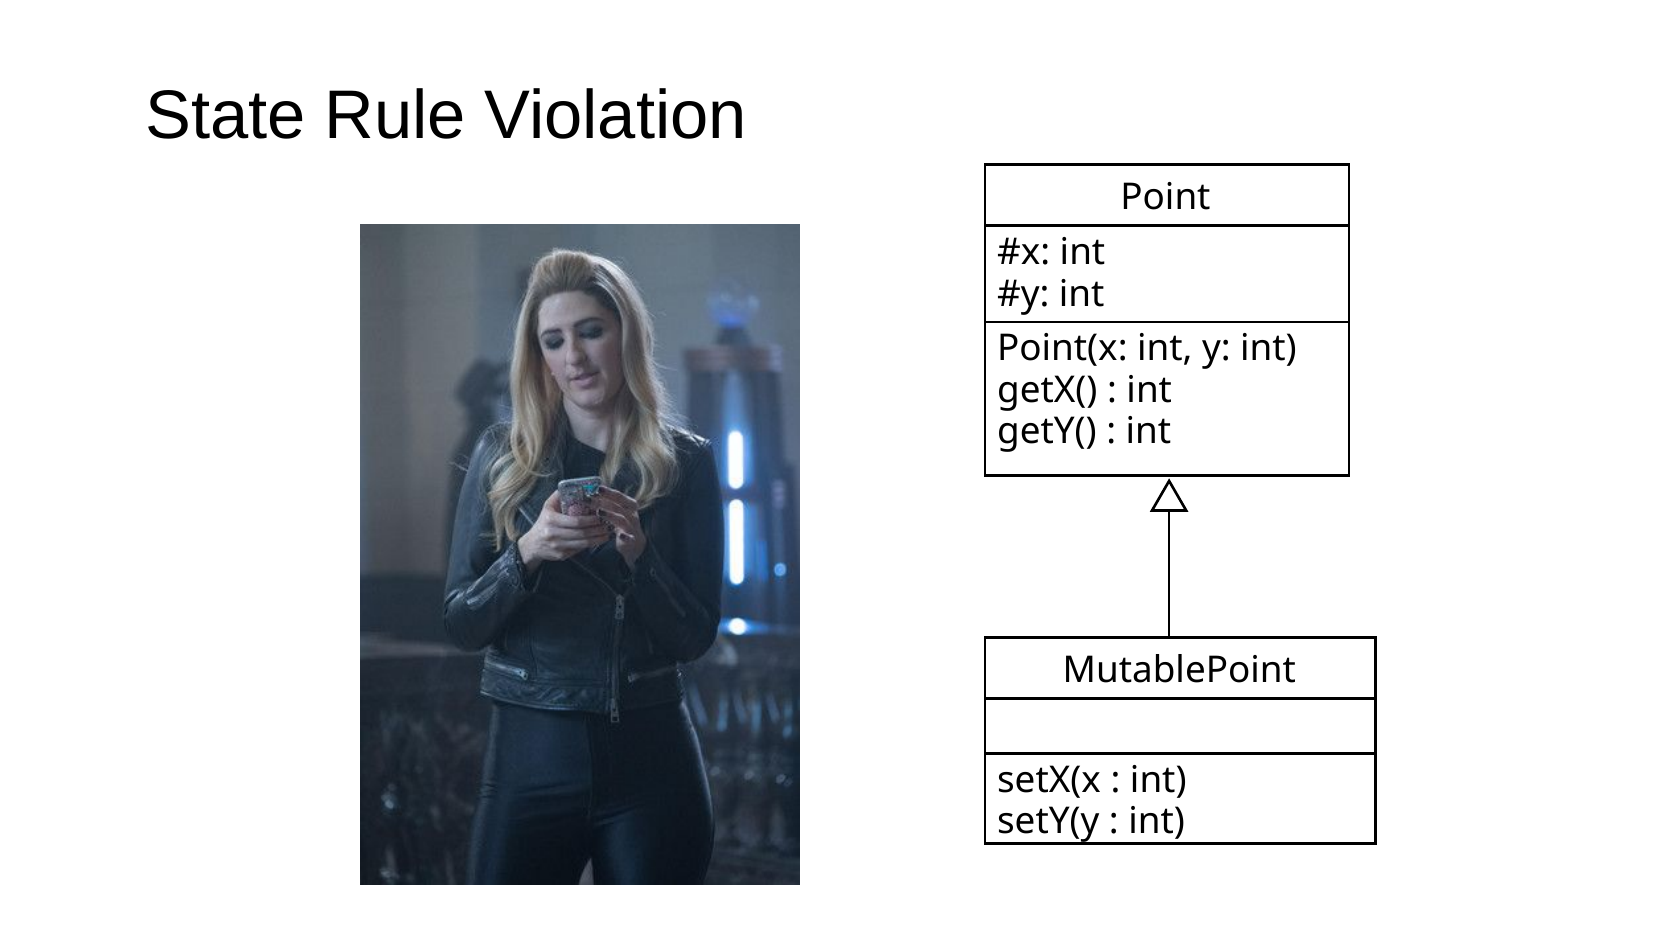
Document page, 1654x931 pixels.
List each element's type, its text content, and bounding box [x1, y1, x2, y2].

picture [930, 109, 1432, 901]
picture [360, 224, 800, 886]
title State Rule Violation [82, 37, 811, 193]
